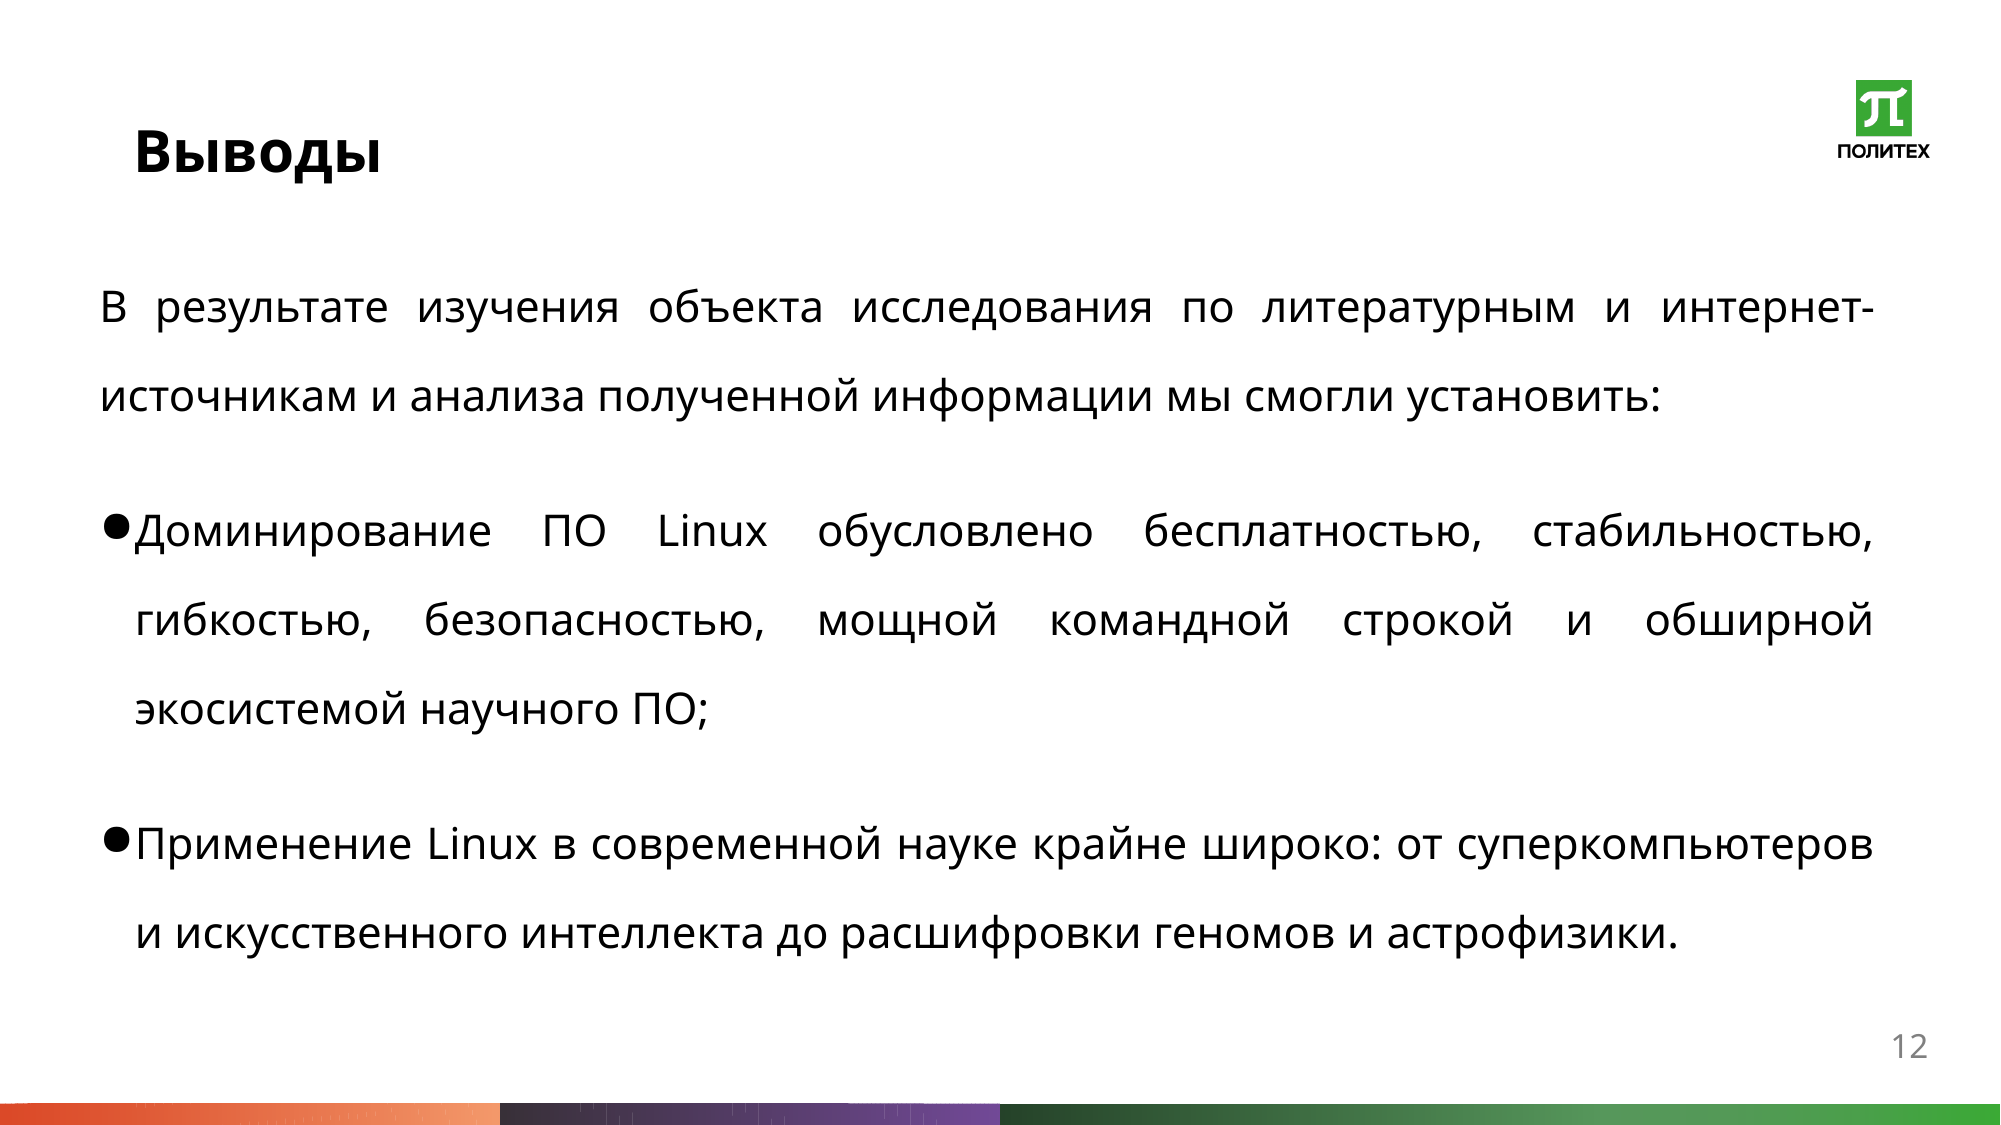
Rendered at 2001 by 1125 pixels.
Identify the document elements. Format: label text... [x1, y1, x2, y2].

text_box Выводы [118, 114, 1822, 215]
picture [1838, 80, 1930, 158]
text_box В результате изучения объекта исследования по литературным и интернет-источникам и анализа полученной информации мы смогли установить: Доминирование ПО Linux обусловлено бесплатностью, стабильностью, гибкостью, безопасностью, мощной командной строкой и обширной экосистемой научного ПО; Применение Linux в современной науке крайне широко: от суперкомпьютеров и искусственного интеллекта до расшифровки геномов и астрофизики. [99, 245, 1876, 1097]
slide_number <номер> [1876, 1018, 1944, 1079]
